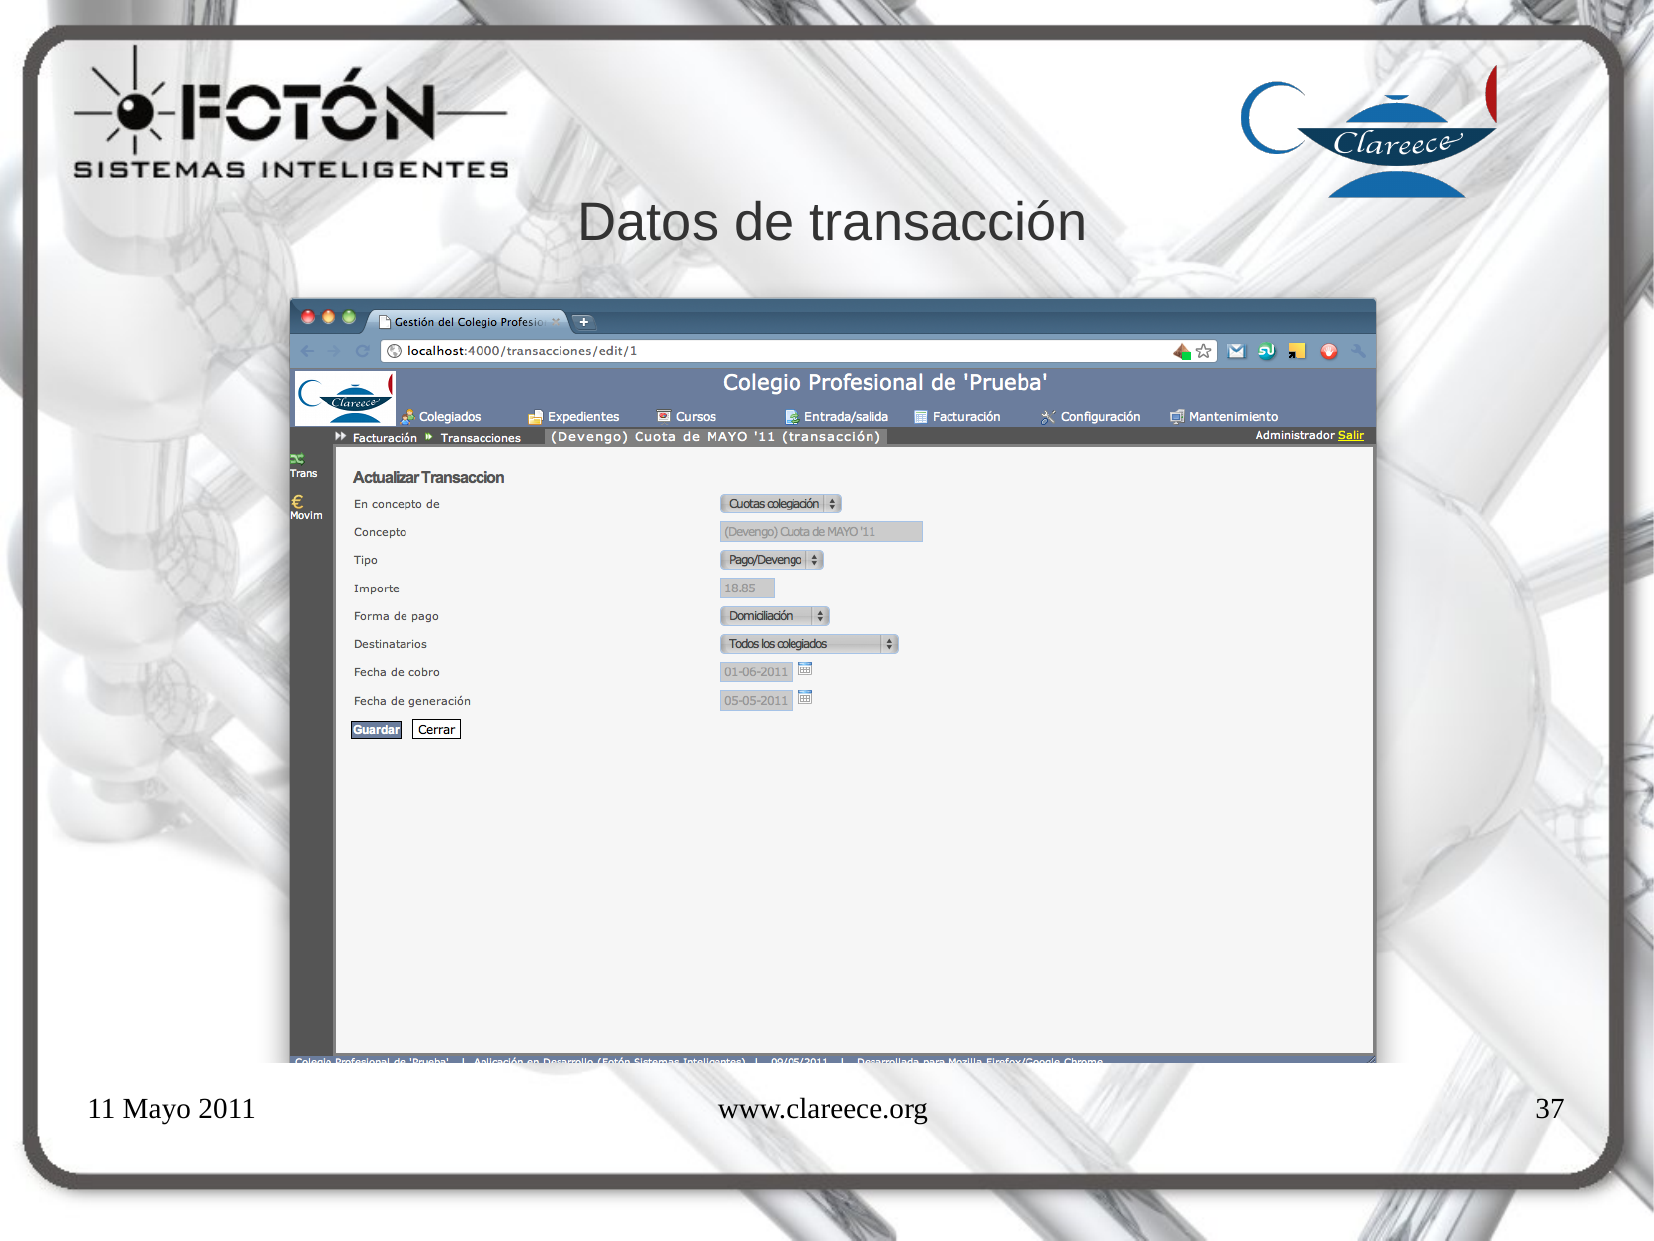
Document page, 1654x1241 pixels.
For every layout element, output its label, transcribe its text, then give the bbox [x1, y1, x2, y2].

title Datos de transacción [88, 177, 1577, 266]
picture [0, 0, 1654, 1241]
